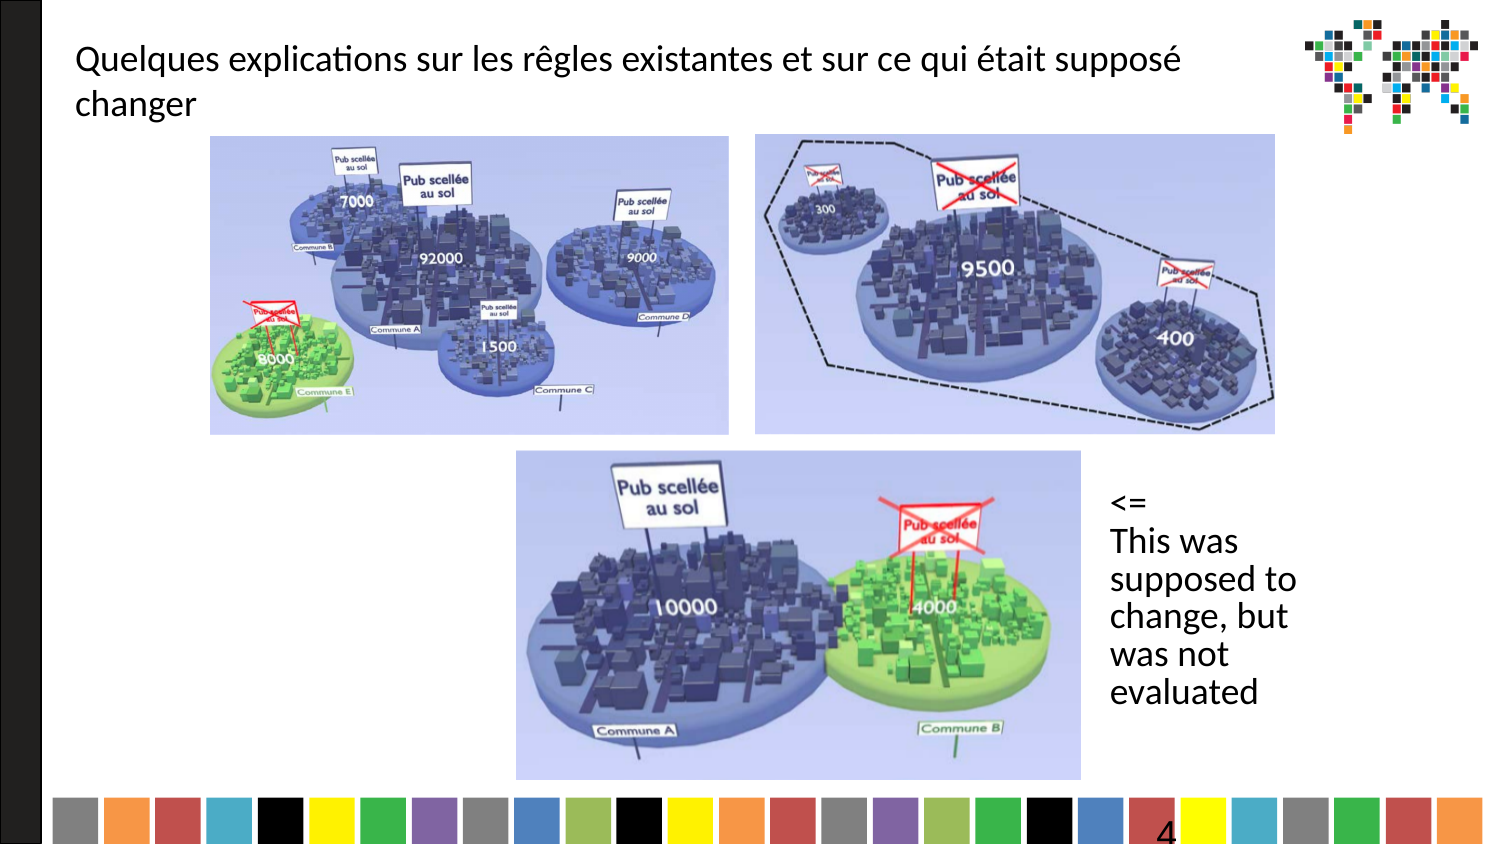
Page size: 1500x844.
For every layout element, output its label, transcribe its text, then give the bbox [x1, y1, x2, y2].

text_box <number> [1141, 802, 1492, 844]
picture [210, 149, 729, 436]
picture [516, 450, 1081, 781]
text_box Quelques explications sur les rêgles existantes et sur ce qui était supposé changer [75, 8, 1296, 149]
picture [1305, 20, 1478, 134]
text_box <= This was supposed to change, but was not evaluated [1095, 480, 1369, 756]
picture [755, 149, 1275, 436]
